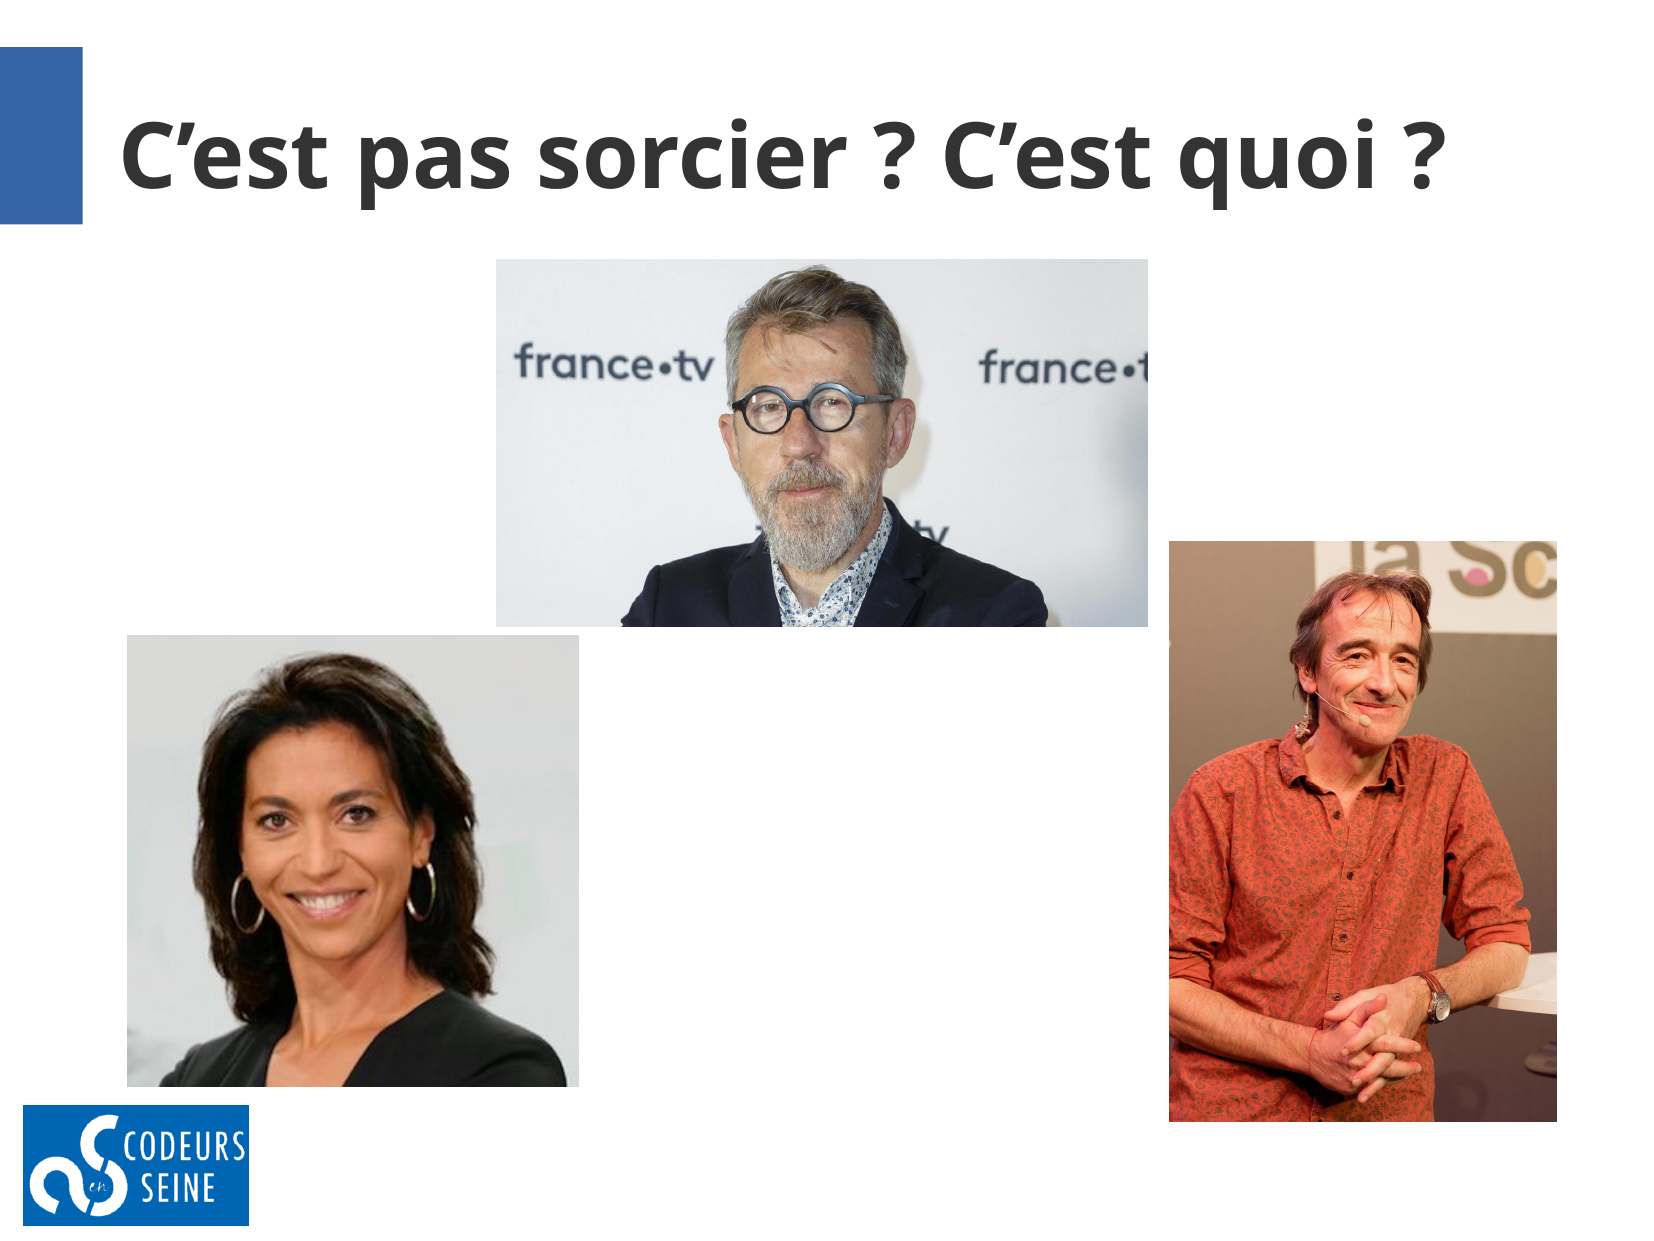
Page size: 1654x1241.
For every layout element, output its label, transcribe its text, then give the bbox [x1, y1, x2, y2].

picture [23, 1105, 249, 1226]
picture [127, 635, 579, 1087]
picture [496, 259, 1148, 627]
picture [1169, 541, 1557, 1123]
title C’est pas sorcier ? C’est quoi ? [118, 45, 1571, 260]
